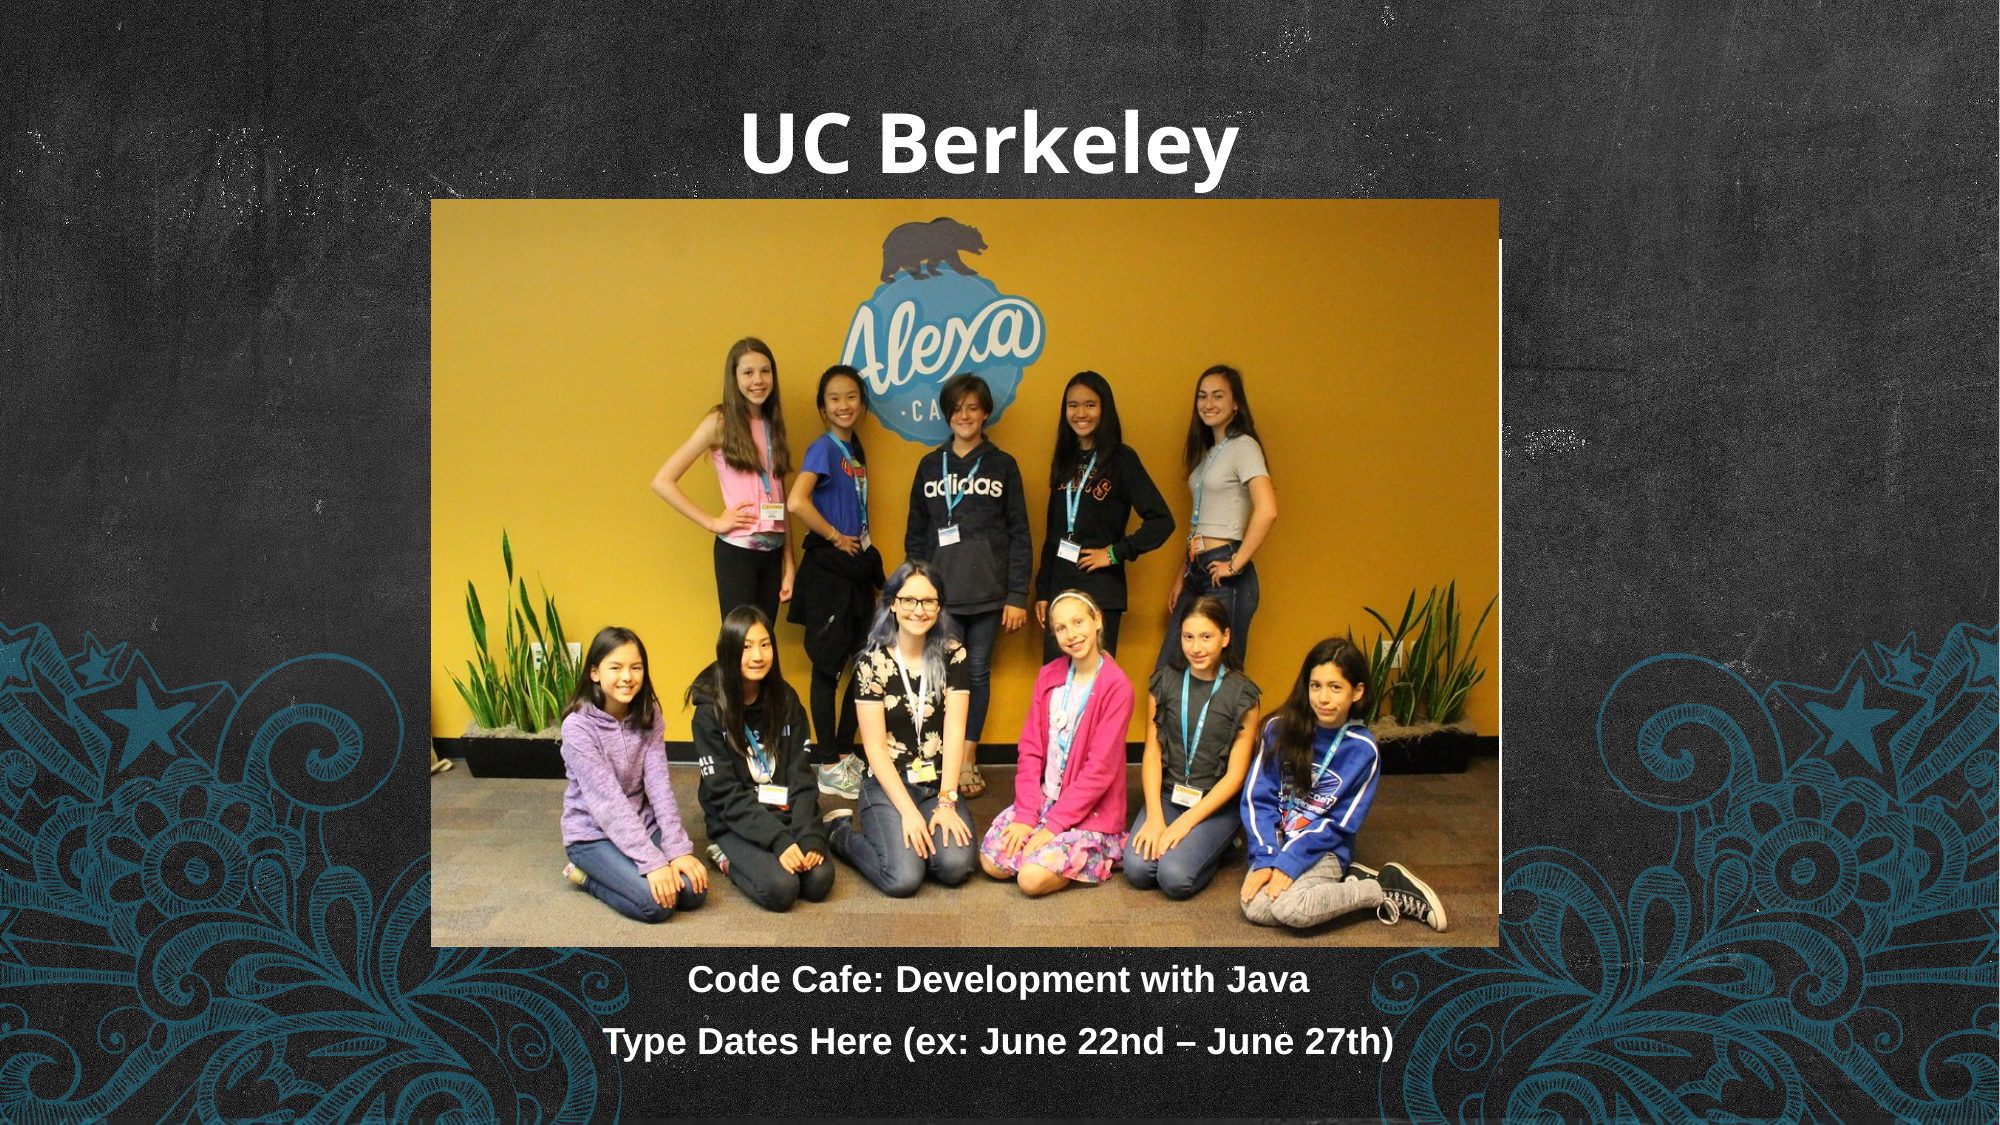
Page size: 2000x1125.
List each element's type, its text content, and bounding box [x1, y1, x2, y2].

text_box Code Cafe: Development with Java [537, 952, 1460, 1014]
picture [0, 0, 2000, 1125]
text_box UC Berkeley [53, 64, 1924, 200]
text_box Type Dates Here (ex: June 22nd – June 27th) [460, 1014, 1537, 1076]
